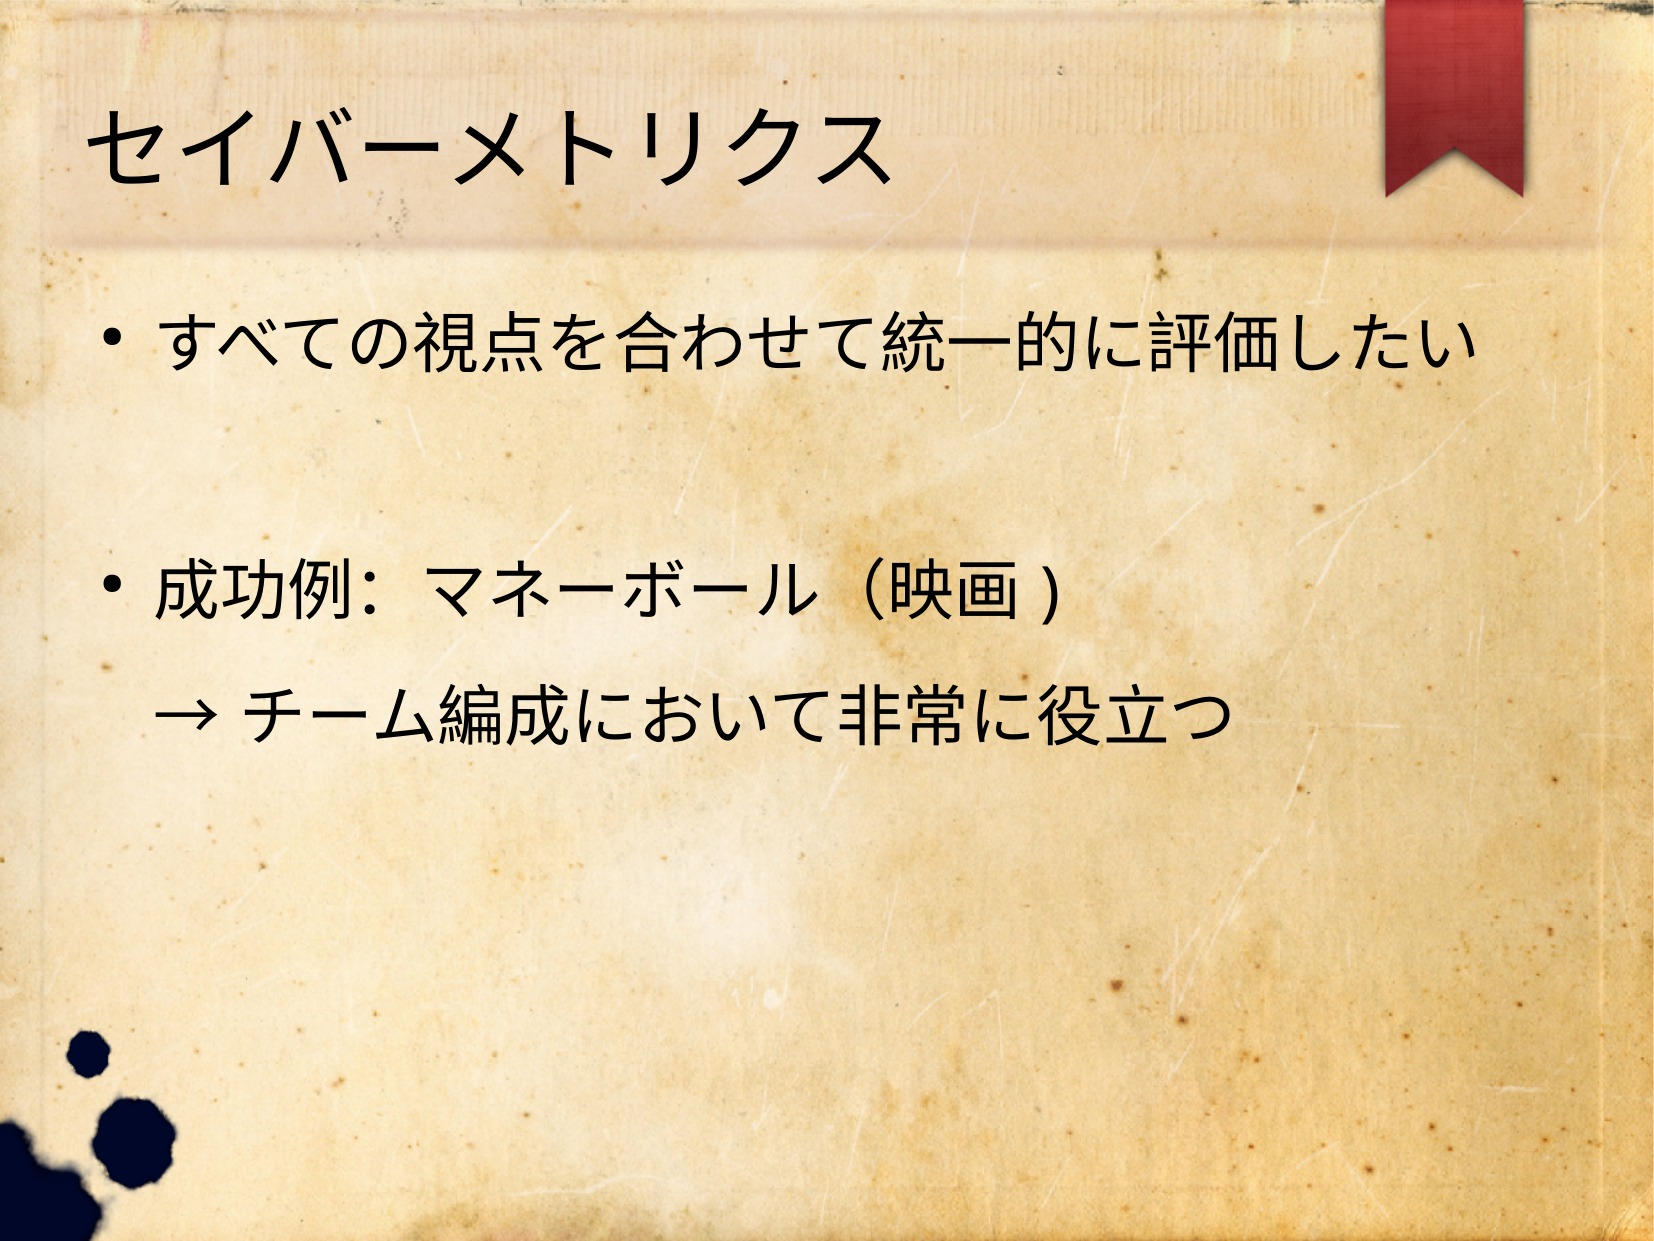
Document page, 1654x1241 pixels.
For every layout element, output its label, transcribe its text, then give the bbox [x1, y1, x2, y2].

picture [0, 0, 1654, 1241]
list すべての視点を合わせて統一的に評価したい 成功例：マネーボール（映画) →チーム編成において非常に役立つ [82, 290, 1538, 1010]
title セイバーメトリクス [82, 49, 1347, 237]
